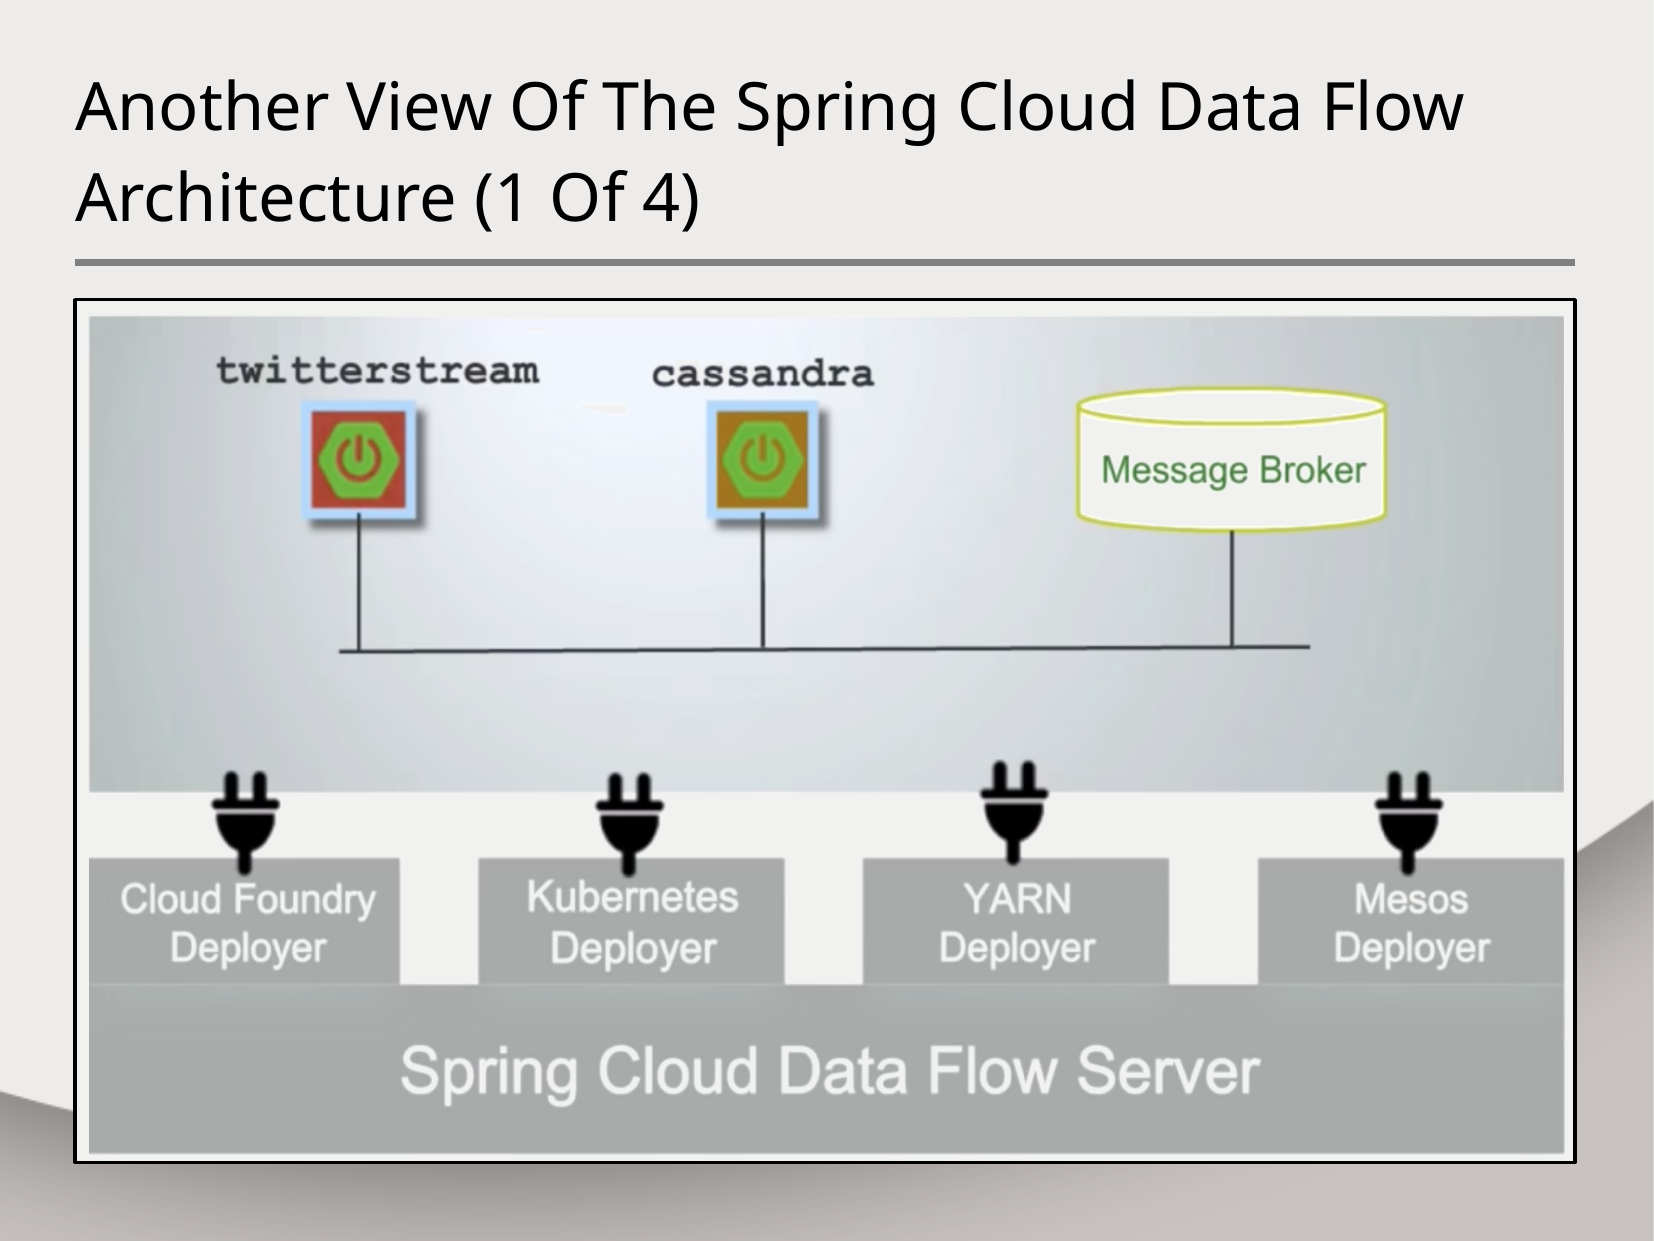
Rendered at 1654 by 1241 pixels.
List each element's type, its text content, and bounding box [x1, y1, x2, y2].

title Another View Of The Spring Cloud Data Flow Architecture (1 Of 4) [75, 75, 1576, 226]
picture [0, 0, 1654, 1241]
